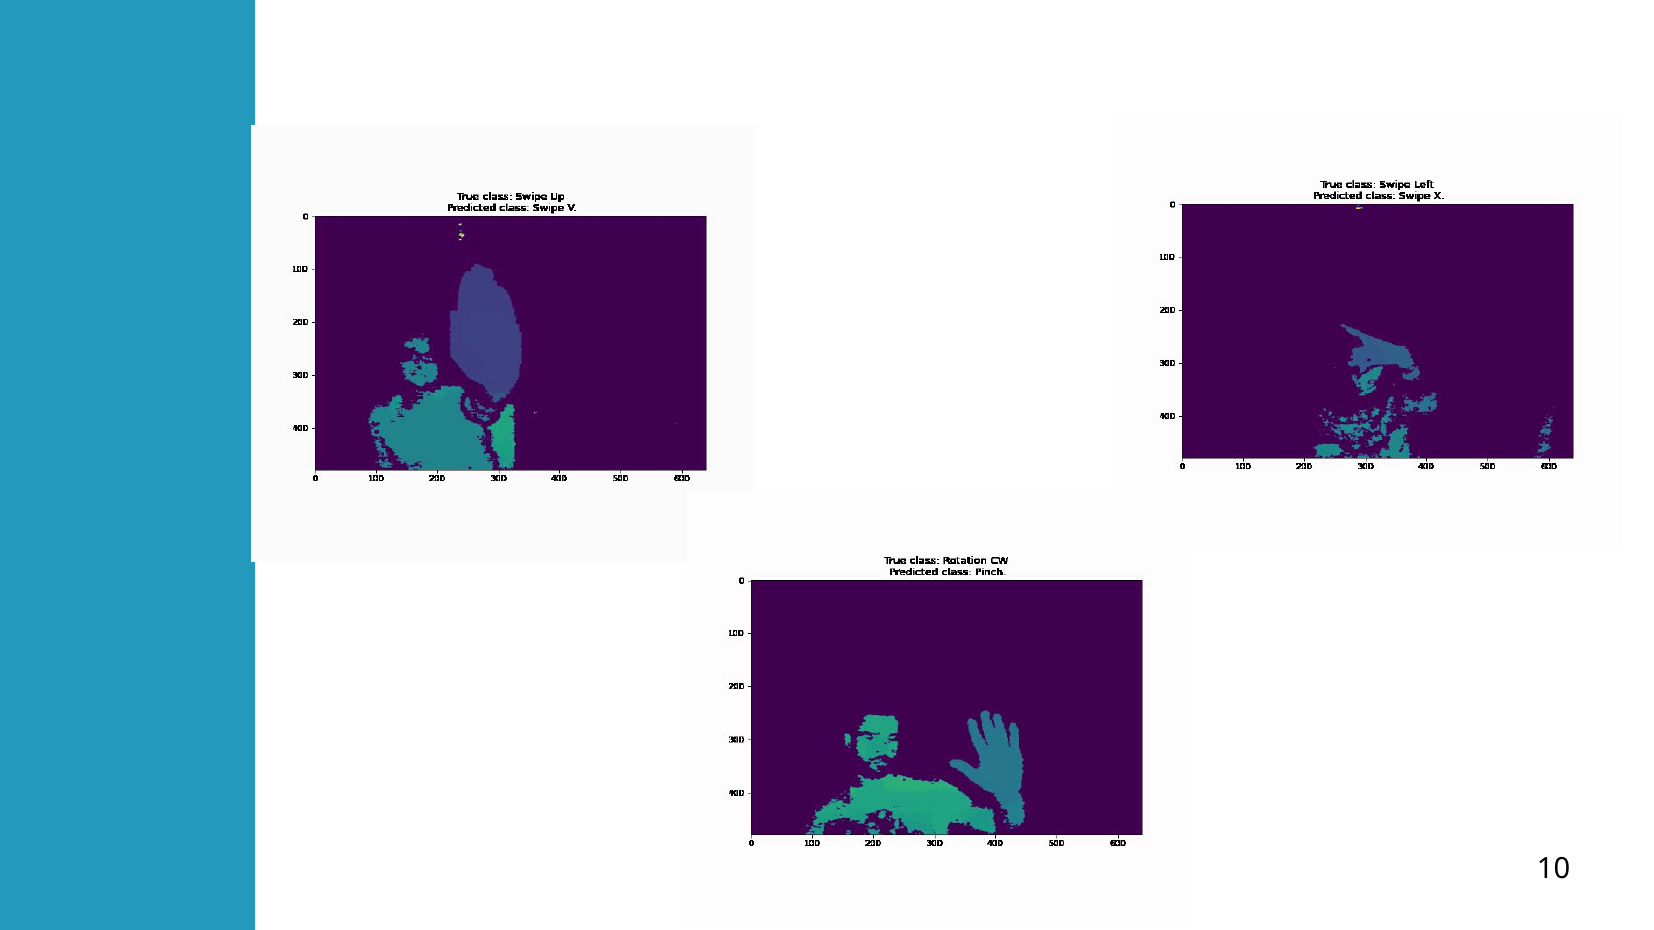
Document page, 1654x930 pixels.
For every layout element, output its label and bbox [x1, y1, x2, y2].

text_box [991, 557, 1008, 564]
text_box [1160, 254, 1168, 260]
text_box [533, 204, 539, 211]
text_box [1314, 192, 1336, 199]
text_box [944, 557, 956, 564]
text_box [1434, 192, 1441, 199]
text_box [551, 206, 557, 213]
text_box [1417, 194, 1423, 201]
text_box [1160, 360, 1169, 366]
text_box [457, 193, 464, 200]
text_box [1380, 181, 1386, 188]
text_box [1399, 192, 1405, 199]
text_box [551, 193, 557, 200]
text_box [462, 194, 478, 200]
text_box [1382, 194, 1392, 199]
text_box [686, 580, 1193, 927]
text_box [925, 559, 935, 564]
text_box [1386, 183, 1395, 188]
text_box [1415, 181, 1426, 188]
text_box [535, 195, 547, 202]
text_box [1160, 307, 1169, 313]
text_box [729, 736, 738, 743]
text_box [1398, 183, 1410, 190]
text_box [884, 557, 891, 564]
text_box [889, 558, 906, 564]
text_box [997, 568, 1003, 575]
text_box [1356, 192, 1362, 199]
text_box [515, 206, 526, 211]
text_box [1339, 192, 1349, 199]
text_box [540, 206, 548, 211]
text_box [448, 204, 470, 211]
text_box [1361, 183, 1372, 188]
text_box [932, 568, 938, 575]
text_box [516, 193, 522, 200]
text_box [490, 204, 496, 211]
text_box [473, 204, 483, 211]
text_box [729, 630, 737, 636]
text_box [967, 557, 973, 564]
text_box [293, 372, 302, 378]
text_box [729, 683, 738, 689]
text_box [1325, 182, 1342, 188]
text_box [1320, 181, 1327, 188]
text_box [522, 195, 531, 200]
text_box [958, 570, 968, 575]
text_box [558, 195, 564, 202]
text_box [1406, 194, 1414, 199]
text_box [1117, 204, 1624, 551]
text_box [915, 569, 925, 575]
text_box [293, 319, 302, 325]
text_box [250, 124, 757, 563]
text_box [293, 266, 301, 272]
text_box [498, 195, 508, 200]
text_box [567, 204, 575, 211]
text_box [893, 568, 912, 575]
